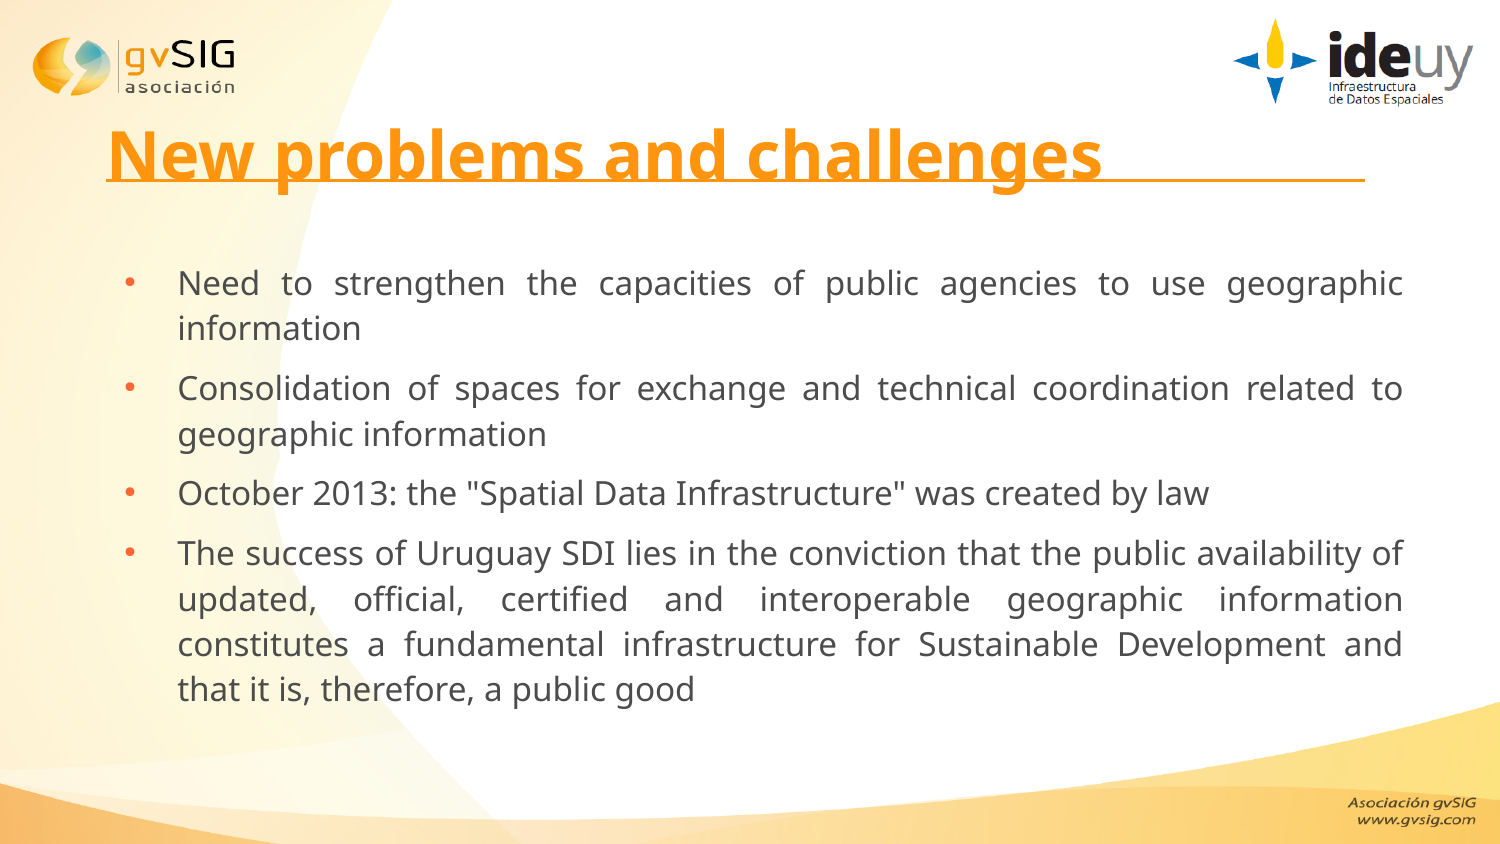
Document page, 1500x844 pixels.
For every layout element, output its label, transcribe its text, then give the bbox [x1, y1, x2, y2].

picture [0, 0, 1500, 844]
list Need to strengthen the capacities of public agencies to use geographic information Consolidation of spaces for exchange and technical coordination related to geographic information October 2013: the "Spatial Data Infrastructure" was created by law The success of Uruguay SDI lies in the conviction that the public availability of updated, official, certified and interoperable geographic information constitutes a fundamental infrastructure for Sustainable Development and that it is, therefore, a public good [106, 194, 1406, 766]
title New problems and challenges [106, 115, 1457, 193]
